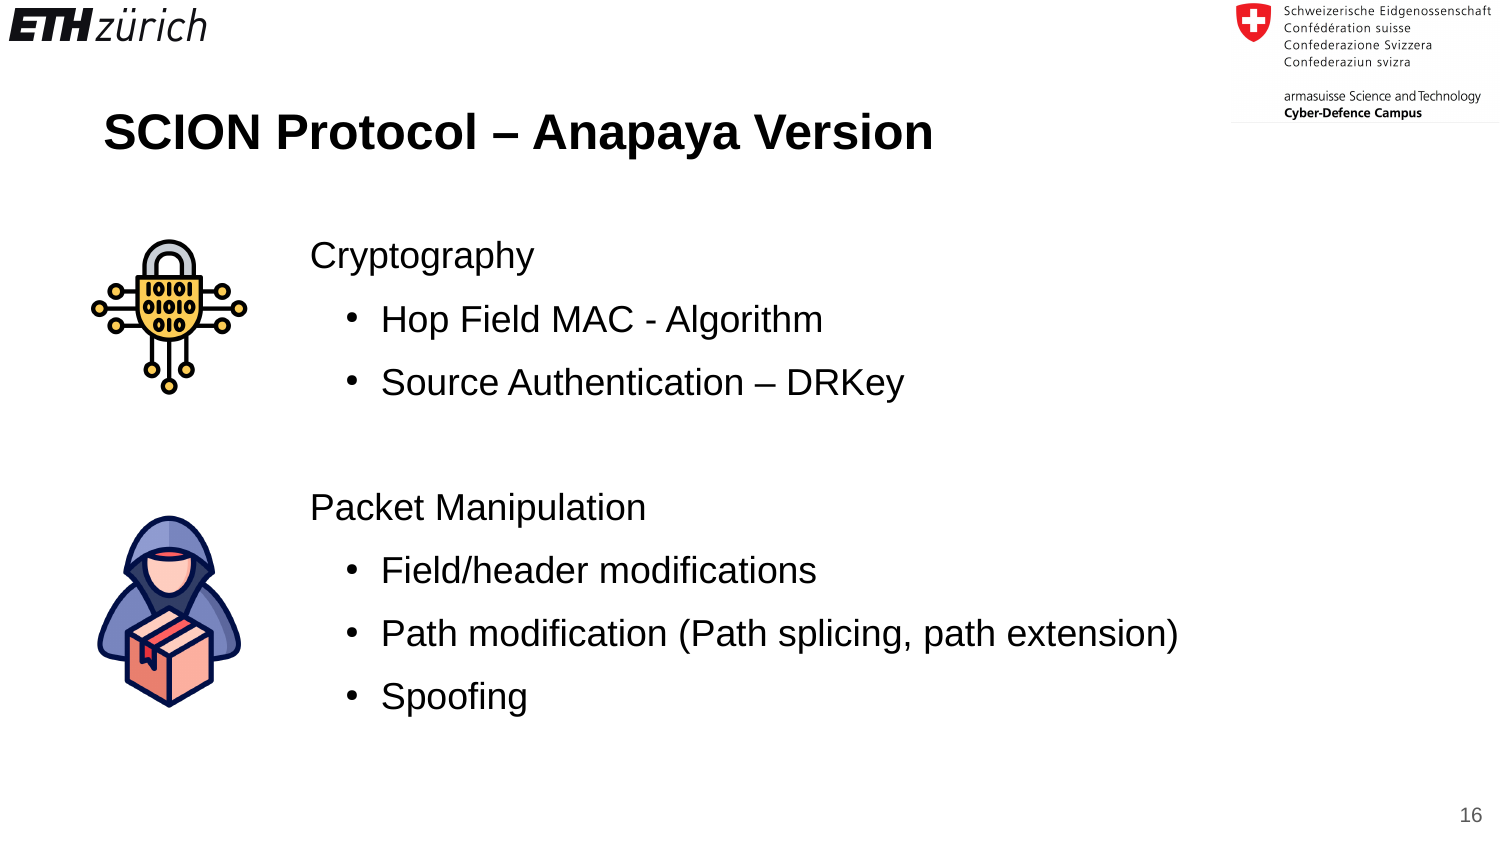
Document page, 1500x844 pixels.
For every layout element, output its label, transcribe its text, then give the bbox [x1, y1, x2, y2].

picture [72, 514, 266, 709]
text_box Cryptography Hop Field MAC - Algorithm Source Authentication – DRKey Packet Manipulation Field/header modifications Path modification (Path splicing, path extension) Spoofing [295, 206, 1359, 726]
picture [8, 8, 207, 42]
text_box SCION Protocol – Anapaya Version [88, 88, 1182, 178]
picture [88, 236, 250, 397]
picture [1231, 0, 1500, 123]
